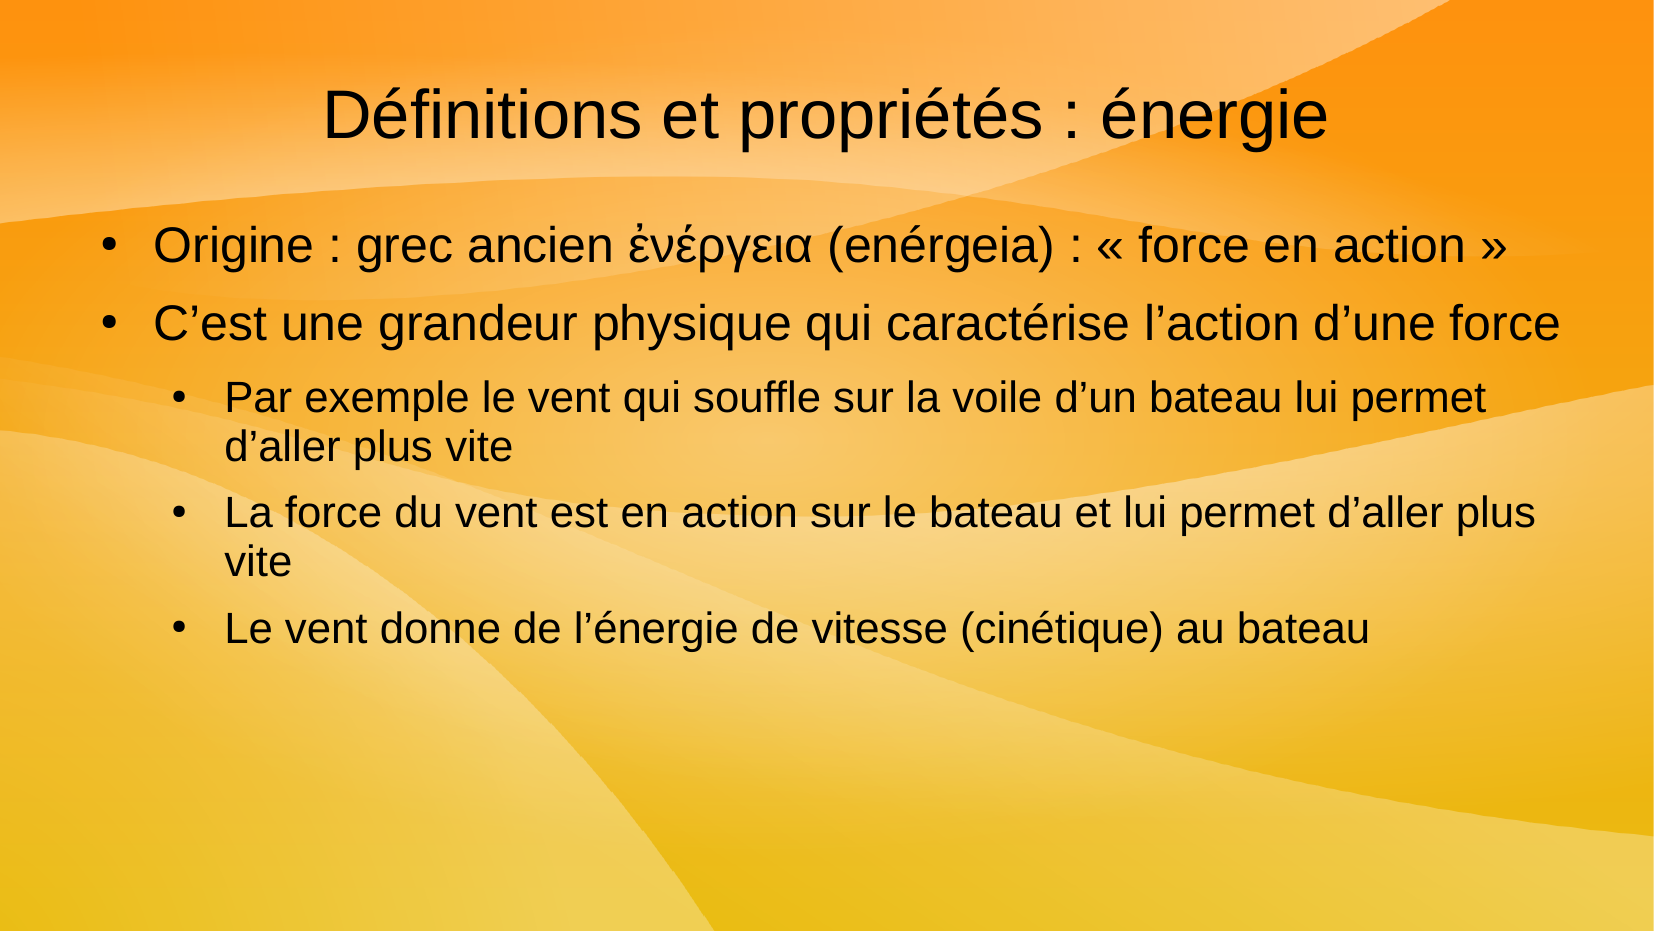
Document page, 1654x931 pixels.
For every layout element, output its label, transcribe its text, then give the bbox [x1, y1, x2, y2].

title Définitions et propriétés : énergie [82, 37, 1571, 193]
picture [0, 0, 1654, 931]
list Origine : grec ancien ἐνέργεια (enérgeia) : « force en action » C’est une grandeur physique qui caractérise l’action d’une force Par exemple le vent qui souffle sur la voile d’un bateau lui permet d’aller plus vite La force du vent est en action sur le bateau et lui permet d’aller plus vite Le vent donne de l’énergie de vitesse (cinétique) au bateau [82, 217, 1571, 916]
